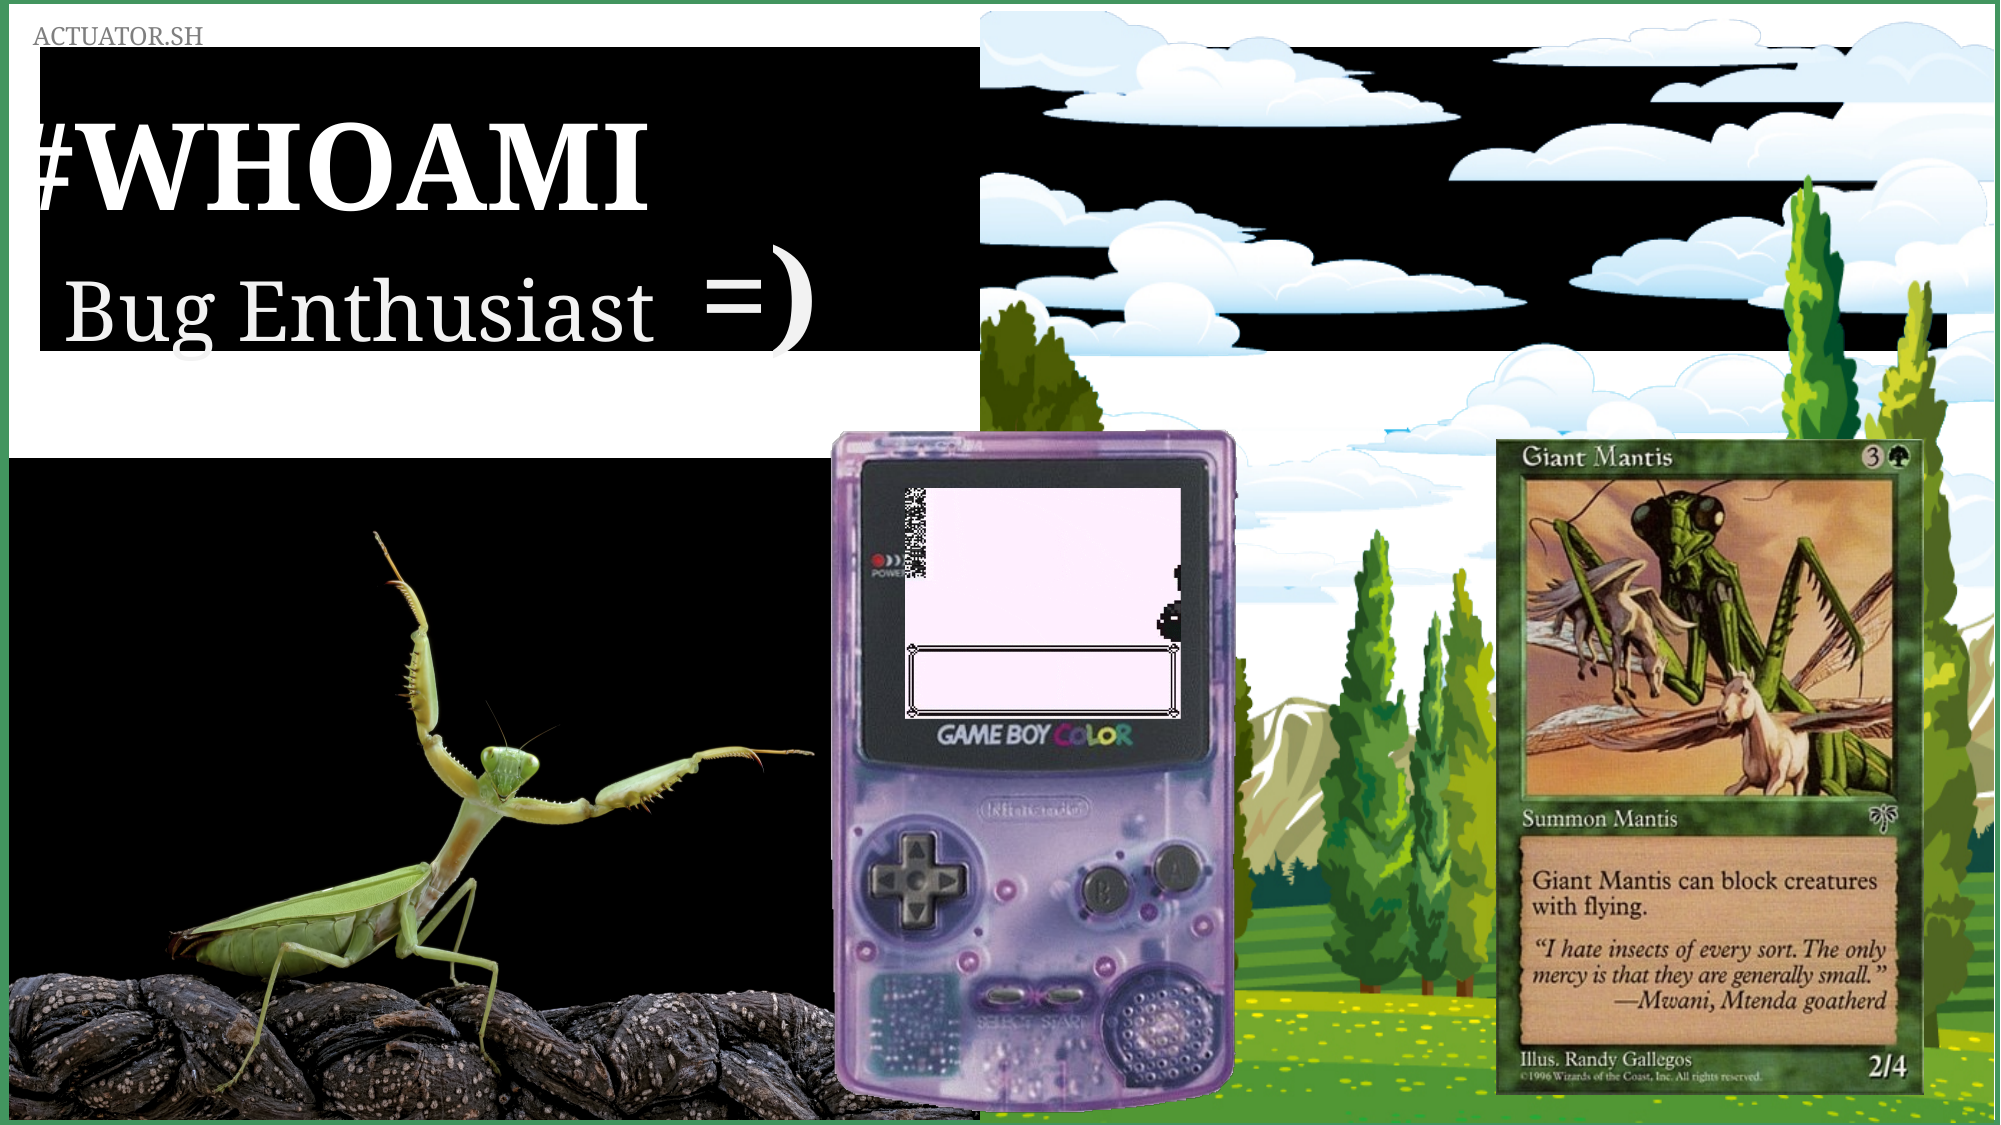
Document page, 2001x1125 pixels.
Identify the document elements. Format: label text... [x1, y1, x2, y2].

text_box Bug Enthusiast =) [0, 0, 994, 732]
picture [9, 11, 2000, 1125]
